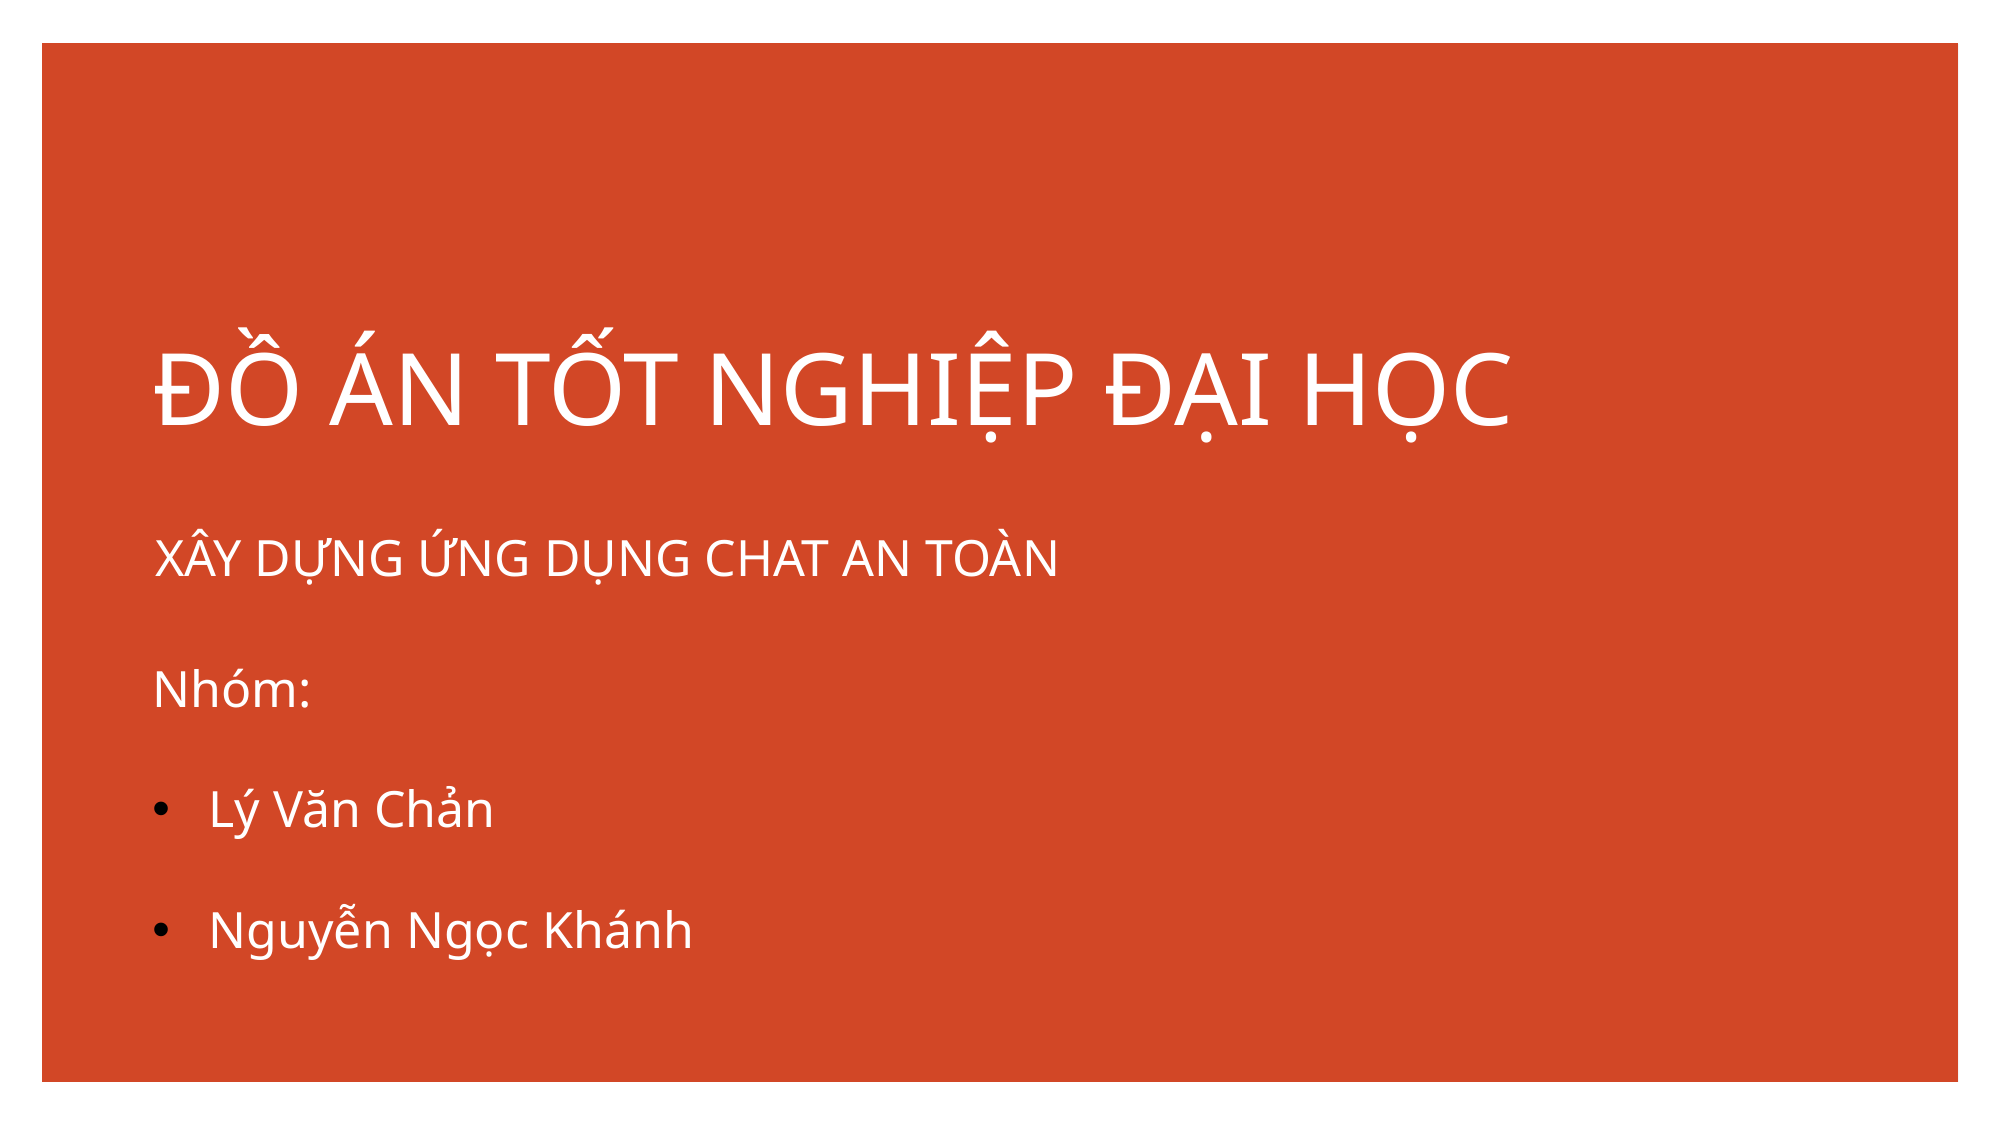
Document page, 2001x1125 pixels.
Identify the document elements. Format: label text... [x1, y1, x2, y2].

text_box Nhóm: Lý Văn Chản Nguyễn Ngọc Khánh [137, 619, 1710, 1011]
subtitle XÂY DỰNG ỨNG DỤNG CHAT AN TOÀN [140, 481, 1713, 668]
title ĐỒ ÁN TỐT NGHIỆP ĐẠI HỌC [137, 190, 1863, 583]
